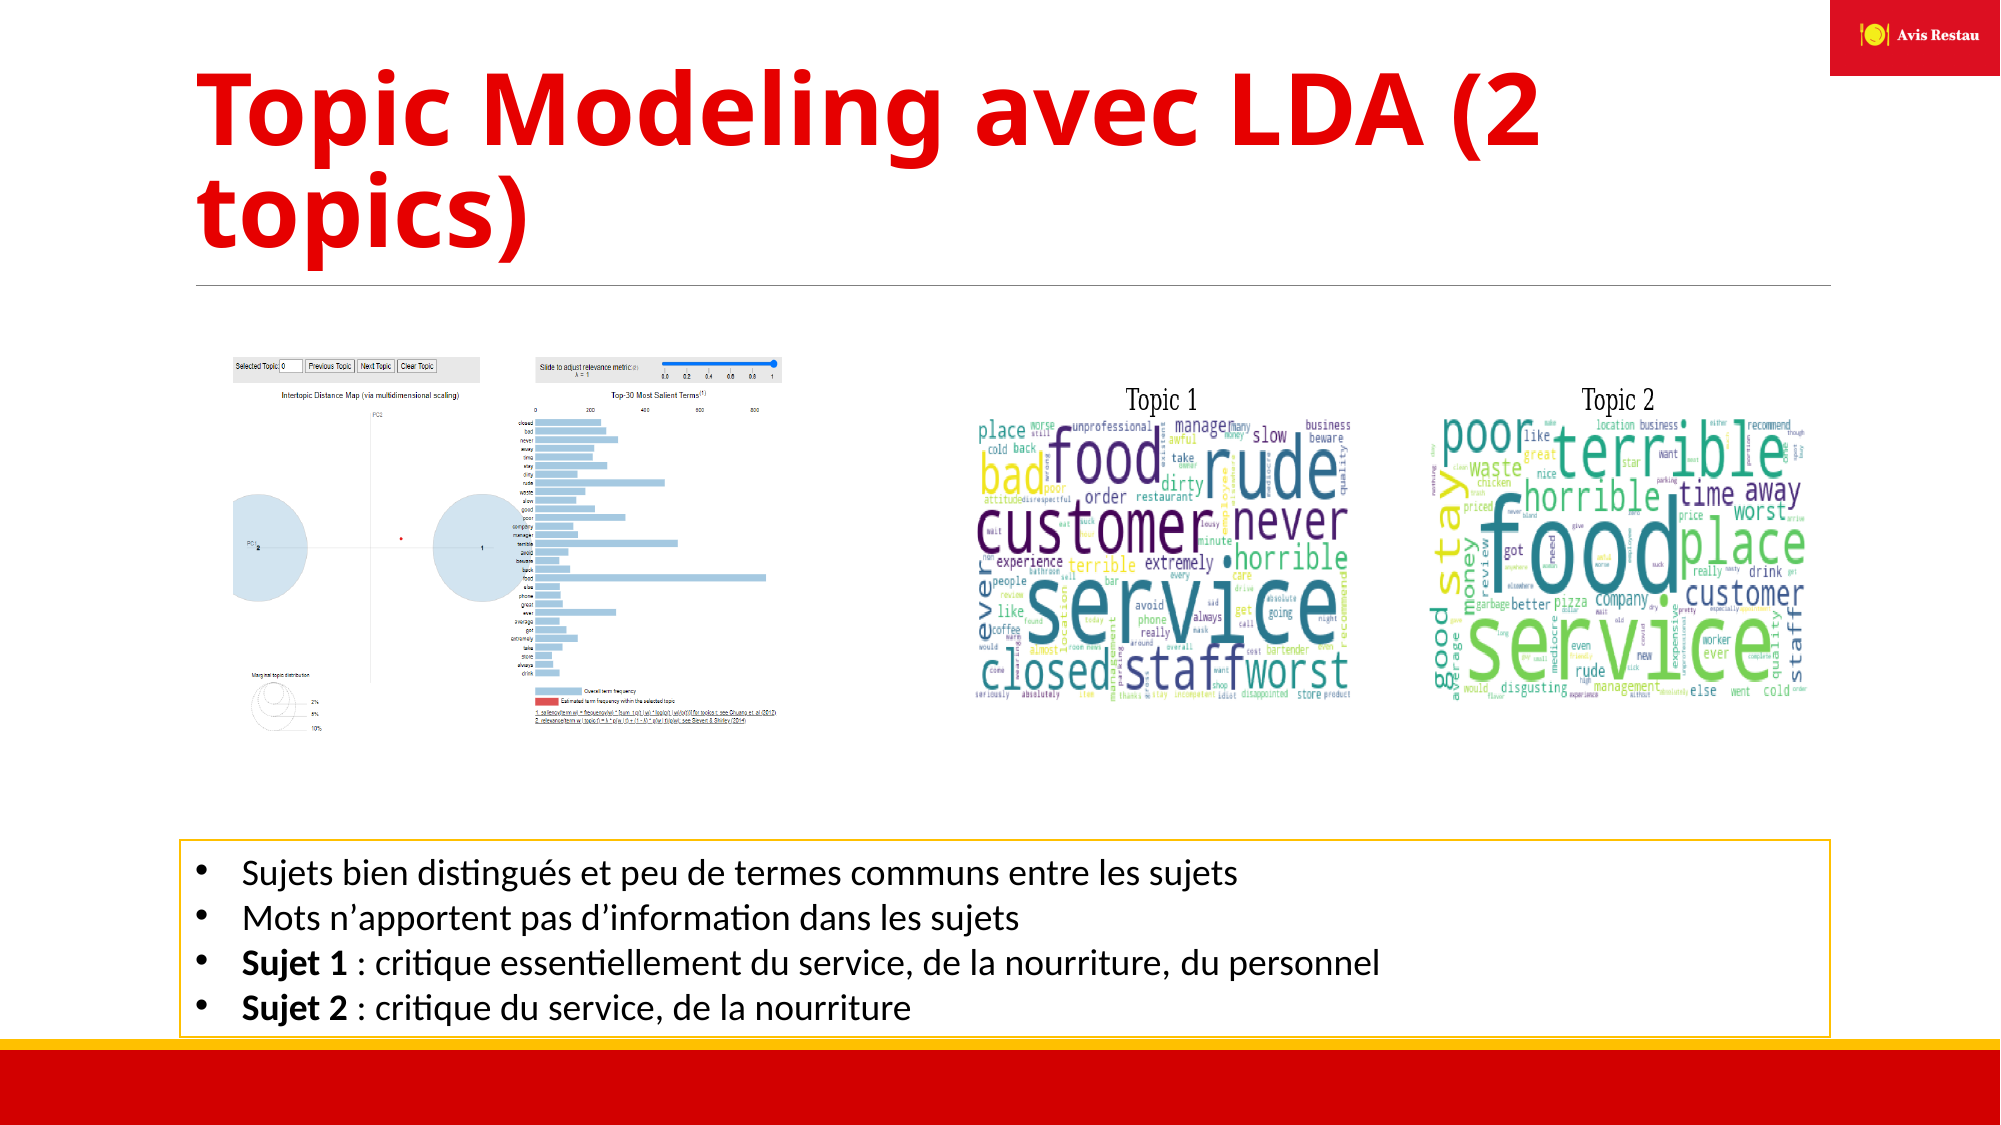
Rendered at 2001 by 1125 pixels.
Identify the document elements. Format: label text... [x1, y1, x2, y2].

text_box Sujets bien distingués et peu de termes communs entre les sujets Mots n’apportent pas d’information dans les sujets Sujet 1 : critique essentiellement du service, de la nourriture, du personnel Sujet 2 : critique du service, de la nourriture [179, 840, 1830, 1037]
picture [1830, 0, 2000, 76]
title Topic Modeling avec LDA (2 topics) [180, 47, 1831, 286]
picture [837, 344, 1916, 776]
picture [230, 355, 795, 741]
